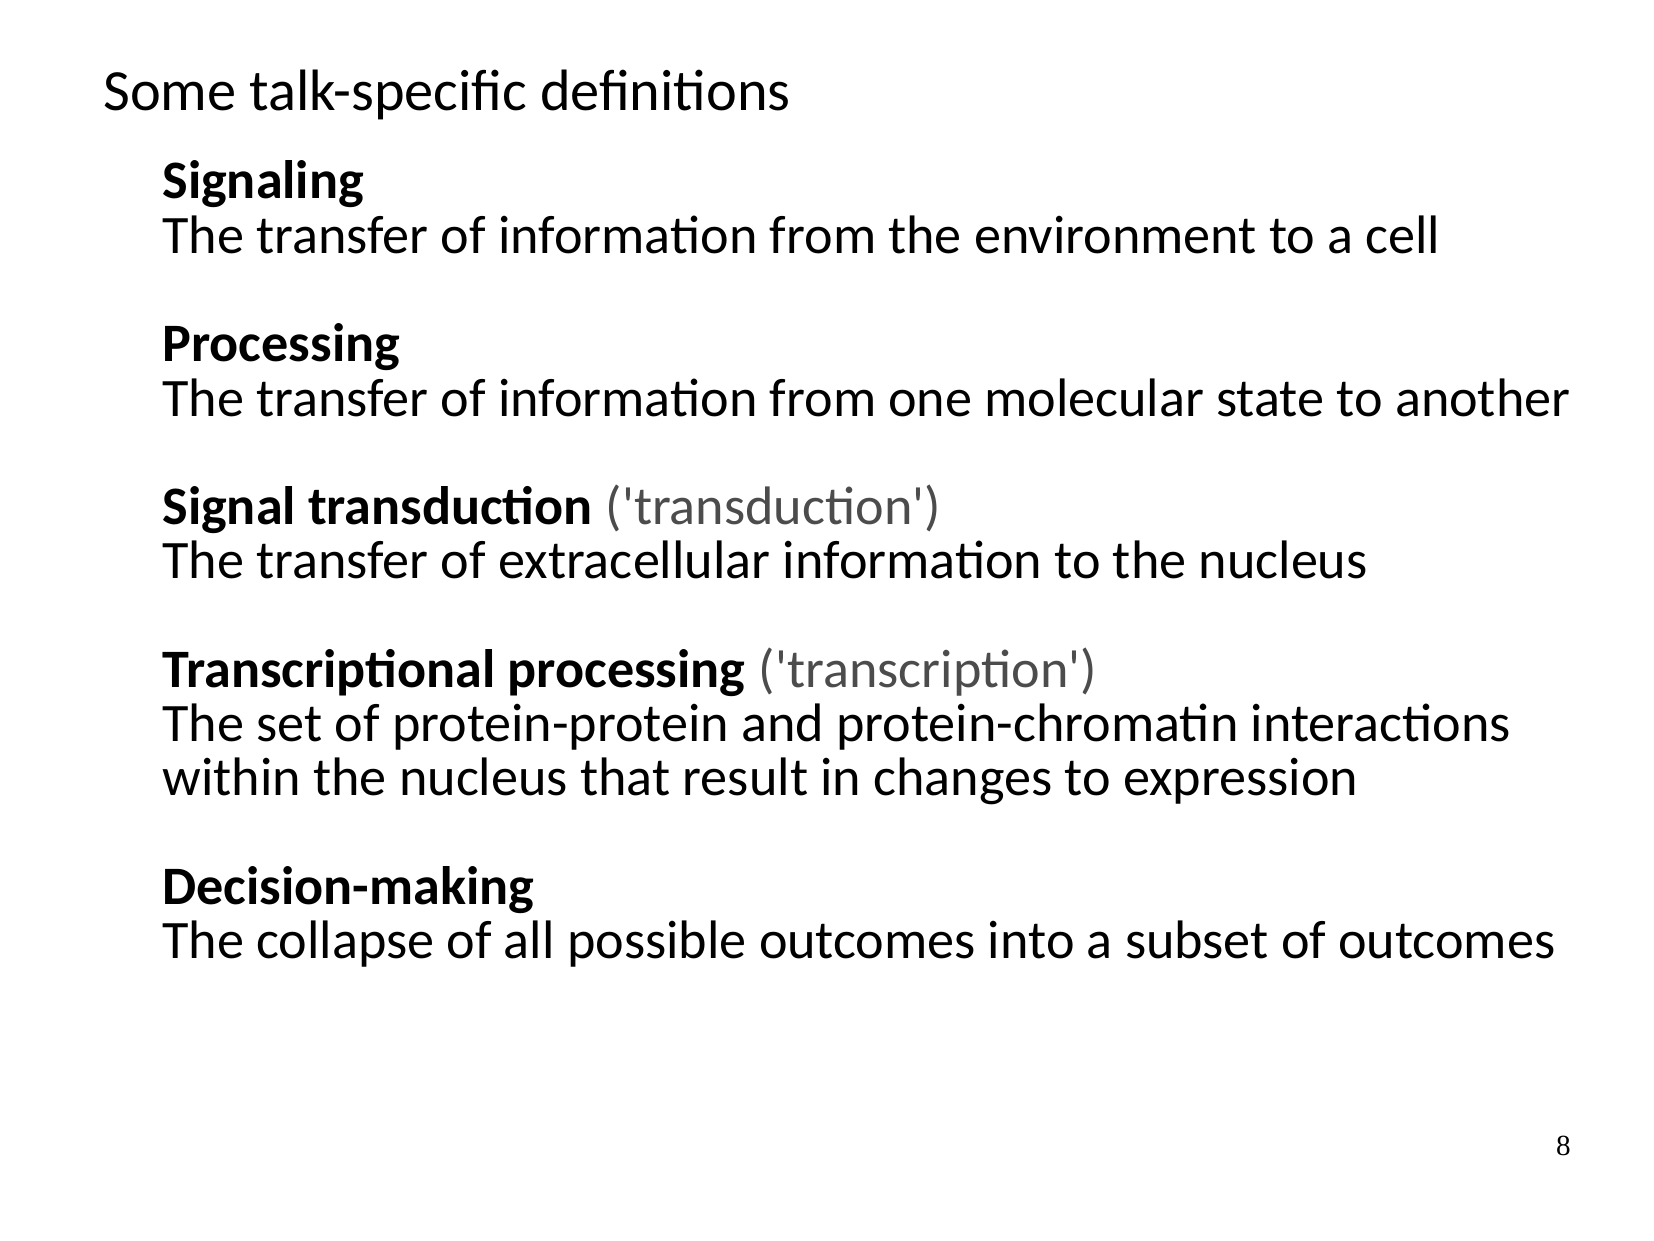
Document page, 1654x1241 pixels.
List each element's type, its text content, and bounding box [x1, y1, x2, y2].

text_box Some talk-specific definitions [88, 59, 1536, 178]
text_box Signaling The transfer of information from the environment to a cell Processing The transfer of information from one molecular state to another Signal transduction ('transduction') The transfer of extracellular information to the nucleus Transcriptional processing ('transcription') The set of protein-protein and protein-chromatin interactions within the nucleus that result in changes to expression Decision-making The collapse of all possible outcomes into a subset of outcomes [147, 150, 1625, 1241]
